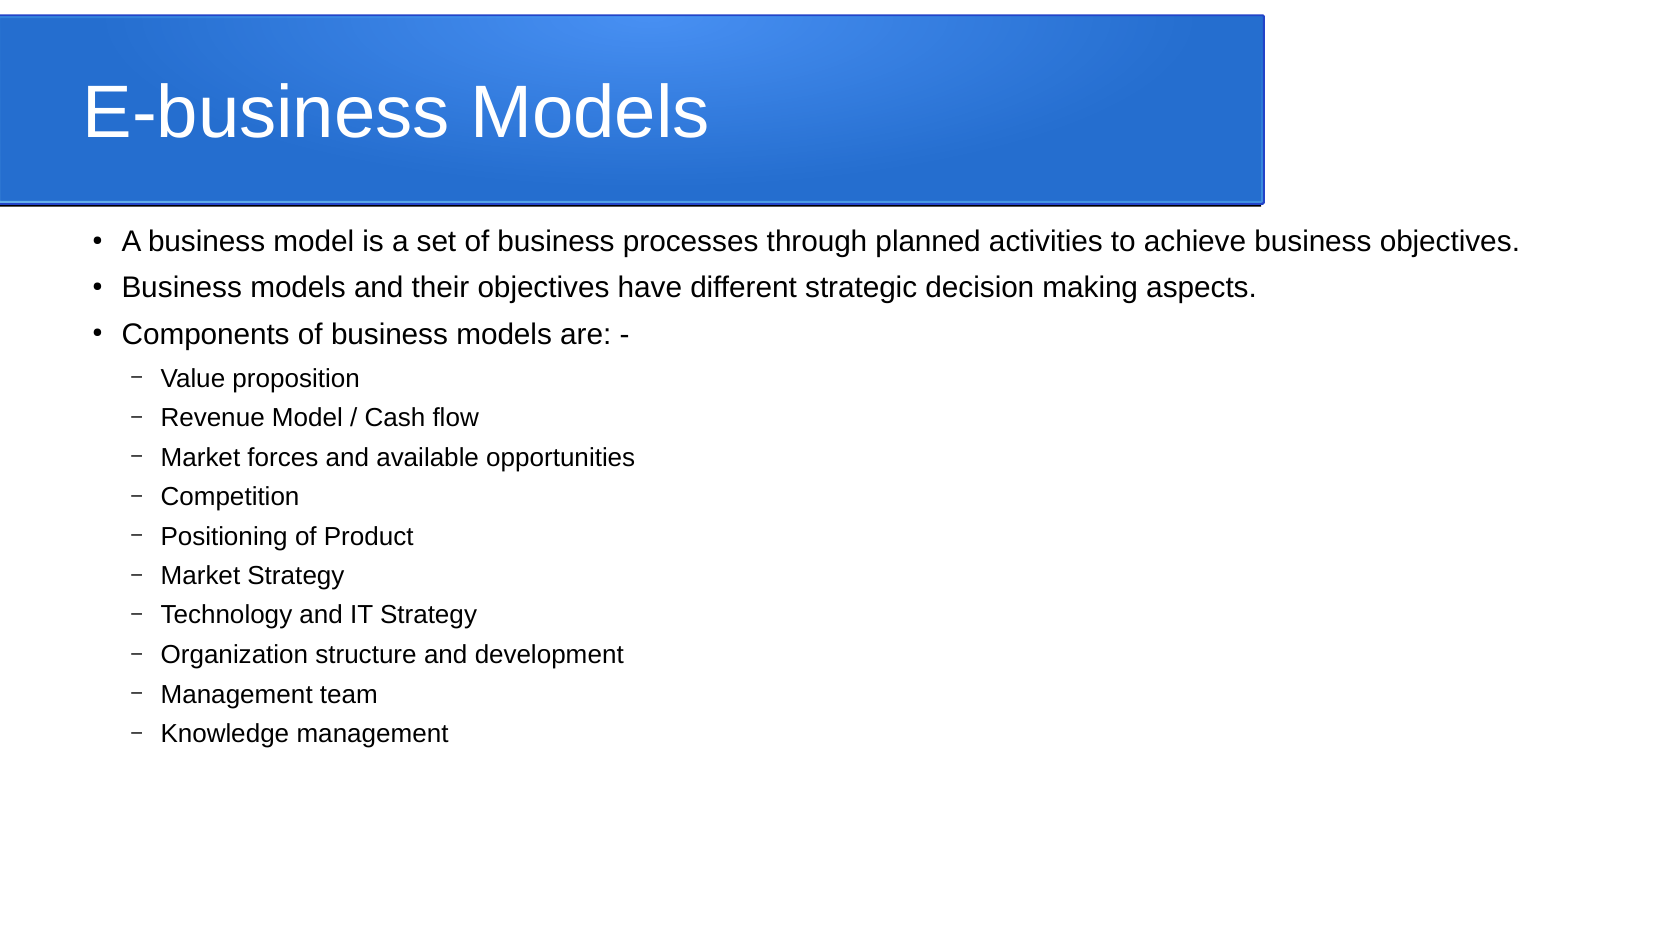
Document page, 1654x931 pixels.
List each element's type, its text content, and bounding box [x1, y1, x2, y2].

list A business model is a set of business processes through planned activities to achieve business objectives. Business models and their objectives have different strategic decision making aspects. Components of business models are: - Value proposition Revenue Model / Cash flow Market forces and available opportunities Competition Positioning of Product Market Strategy Technology and IT Strategy Organization structure and development Management team Knowledge management [82, 224, 1571, 764]
title E-business Models [82, 35, 1235, 189]
